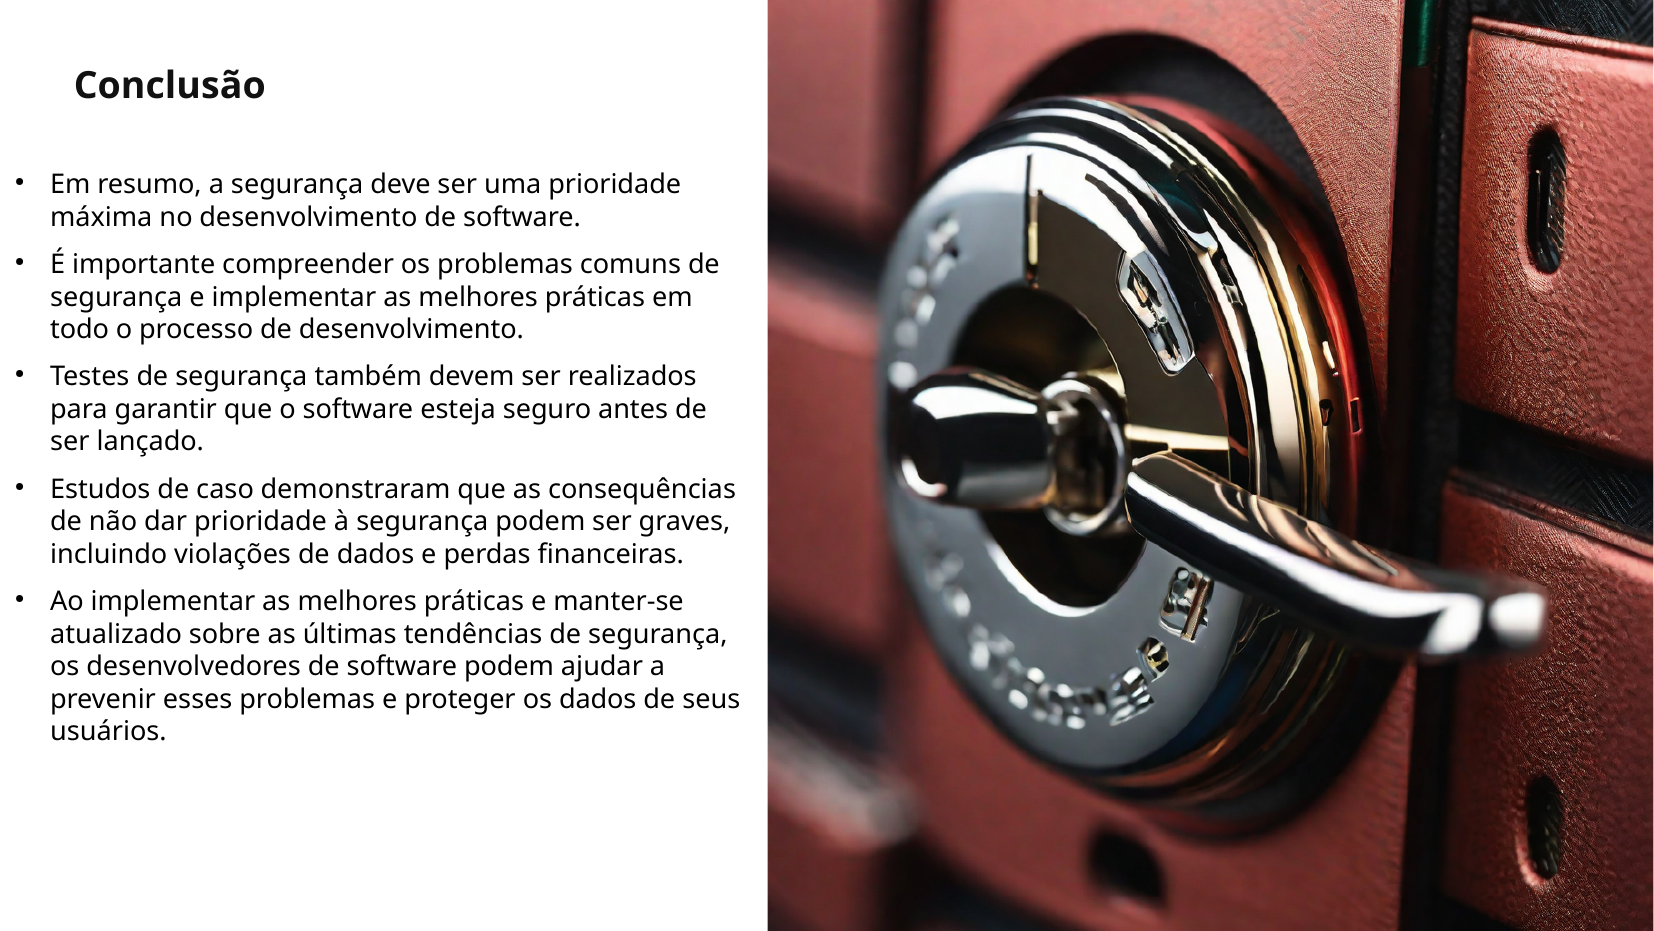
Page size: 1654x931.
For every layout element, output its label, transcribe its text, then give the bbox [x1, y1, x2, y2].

text_box Conclusão [59, 53, 325, 111]
text_box Em resumo, a segurança deve ser uma prioridade máxima no desenvolvimento de software. É importante compreender os problemas comuns de segurança e implementar as melhores práticas em todo o processo de desenvolvimento. Testes de segurança também devem ser realizados para garantir que o software esteja seguro antes de ser lançado. Estudos de caso demonstraram que as consequências de não dar prioridade à segurança podem ser graves, incluindo violações de dados e perdas financeiras. Ao implementar as melhores práticas e manter-se atualizado sobre as últimas tendências de segurança, os desenvolvedores de software podem ajudar a prevenir esses problemas e proteger os dados de seus usuários. [0, 111, 767, 615]
picture [767, 0, 1654, 931]
